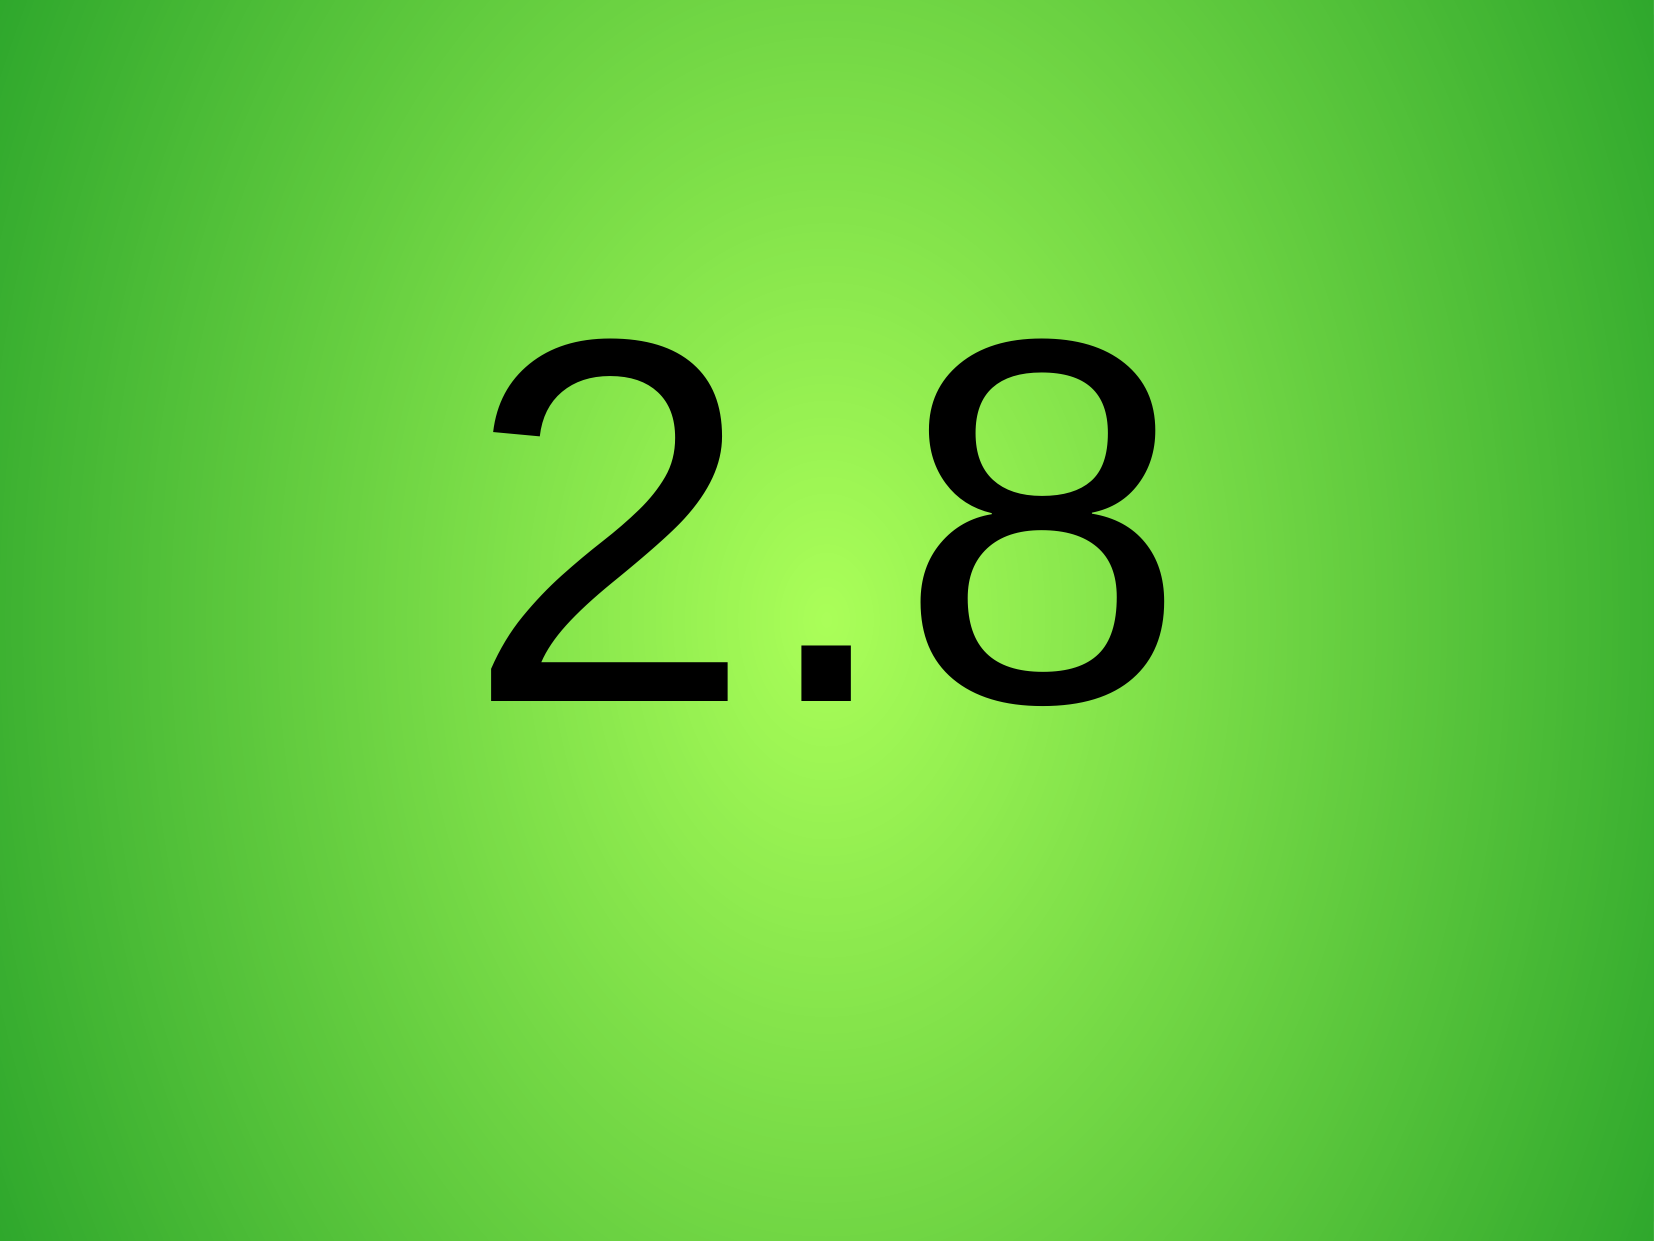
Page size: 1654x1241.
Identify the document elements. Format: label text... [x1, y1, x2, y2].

subtitle 2.8 [82, 47, 1571, 997]
